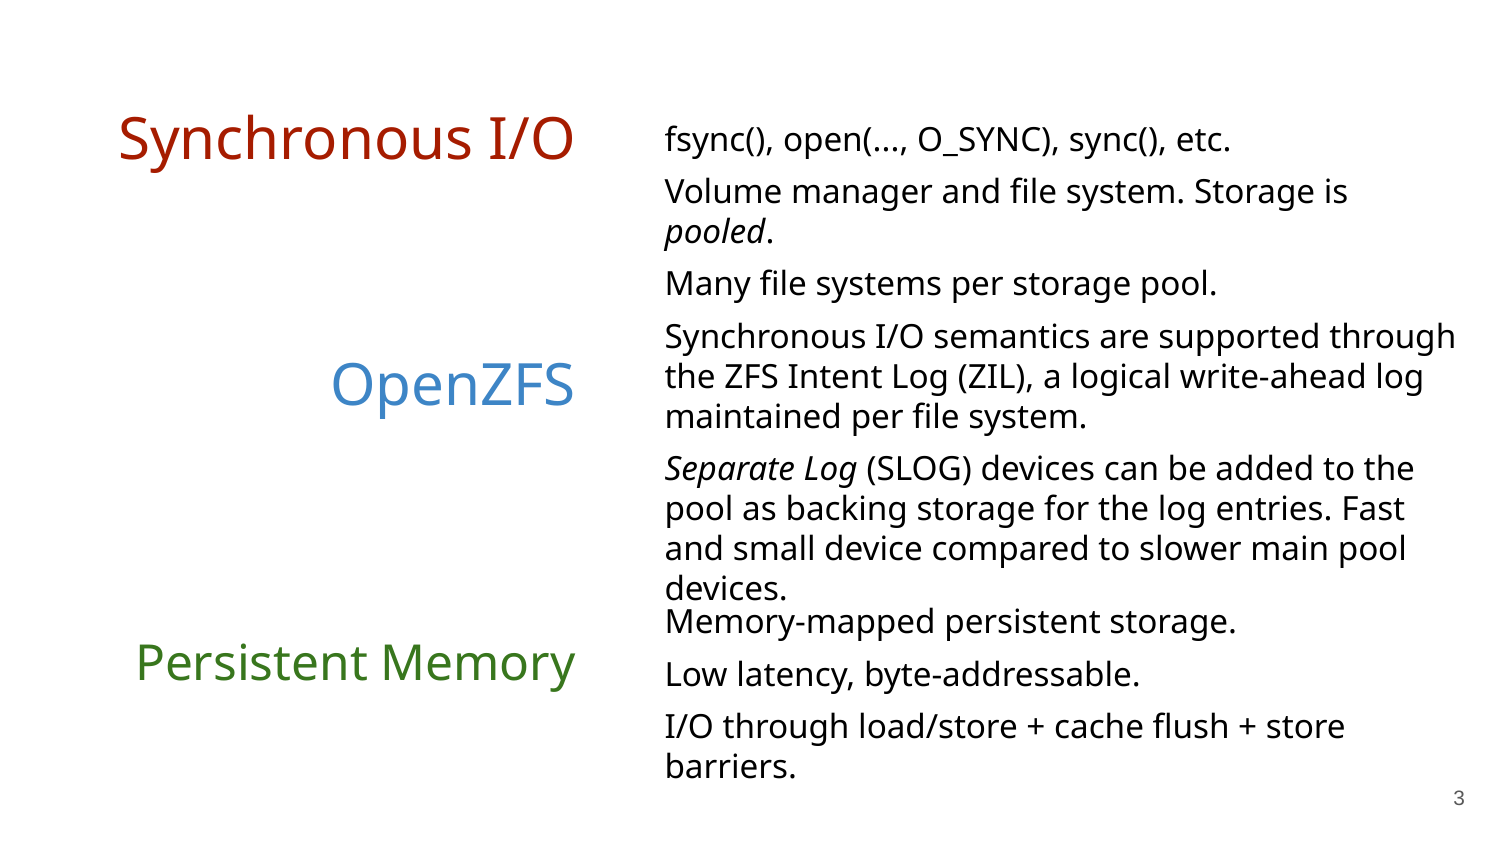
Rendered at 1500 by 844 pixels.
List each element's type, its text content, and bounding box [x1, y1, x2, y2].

title Synchronous I/O [59, 86, 591, 203]
text_box Memory-mapped persistent storage. Low latency, byte-addressable. I/O through load/store + cache flush + store barriers. [649, 585, 1477, 778]
slide_number <number> [1389, 764, 1480, 830]
title Persistent Memory [59, 615, 591, 748]
text_box fsync(), open(..., O_SYNC), sync(), etc. [649, 103, 1477, 174]
text_box Volume manager and file system. Storage is pooled. Many file systems per storage pool. Synchronous I/O semantics are supported through the ZFS Intent Log (ZIL), a logical write-ahead log maintained per file system. Separate Log (SLOG) devices can be added to the pool as backing storage for the log entries. Fast and small device compared to slower main pool devices. [649, 191, 1477, 585]
title OpenZFS [59, 332, 591, 445]
